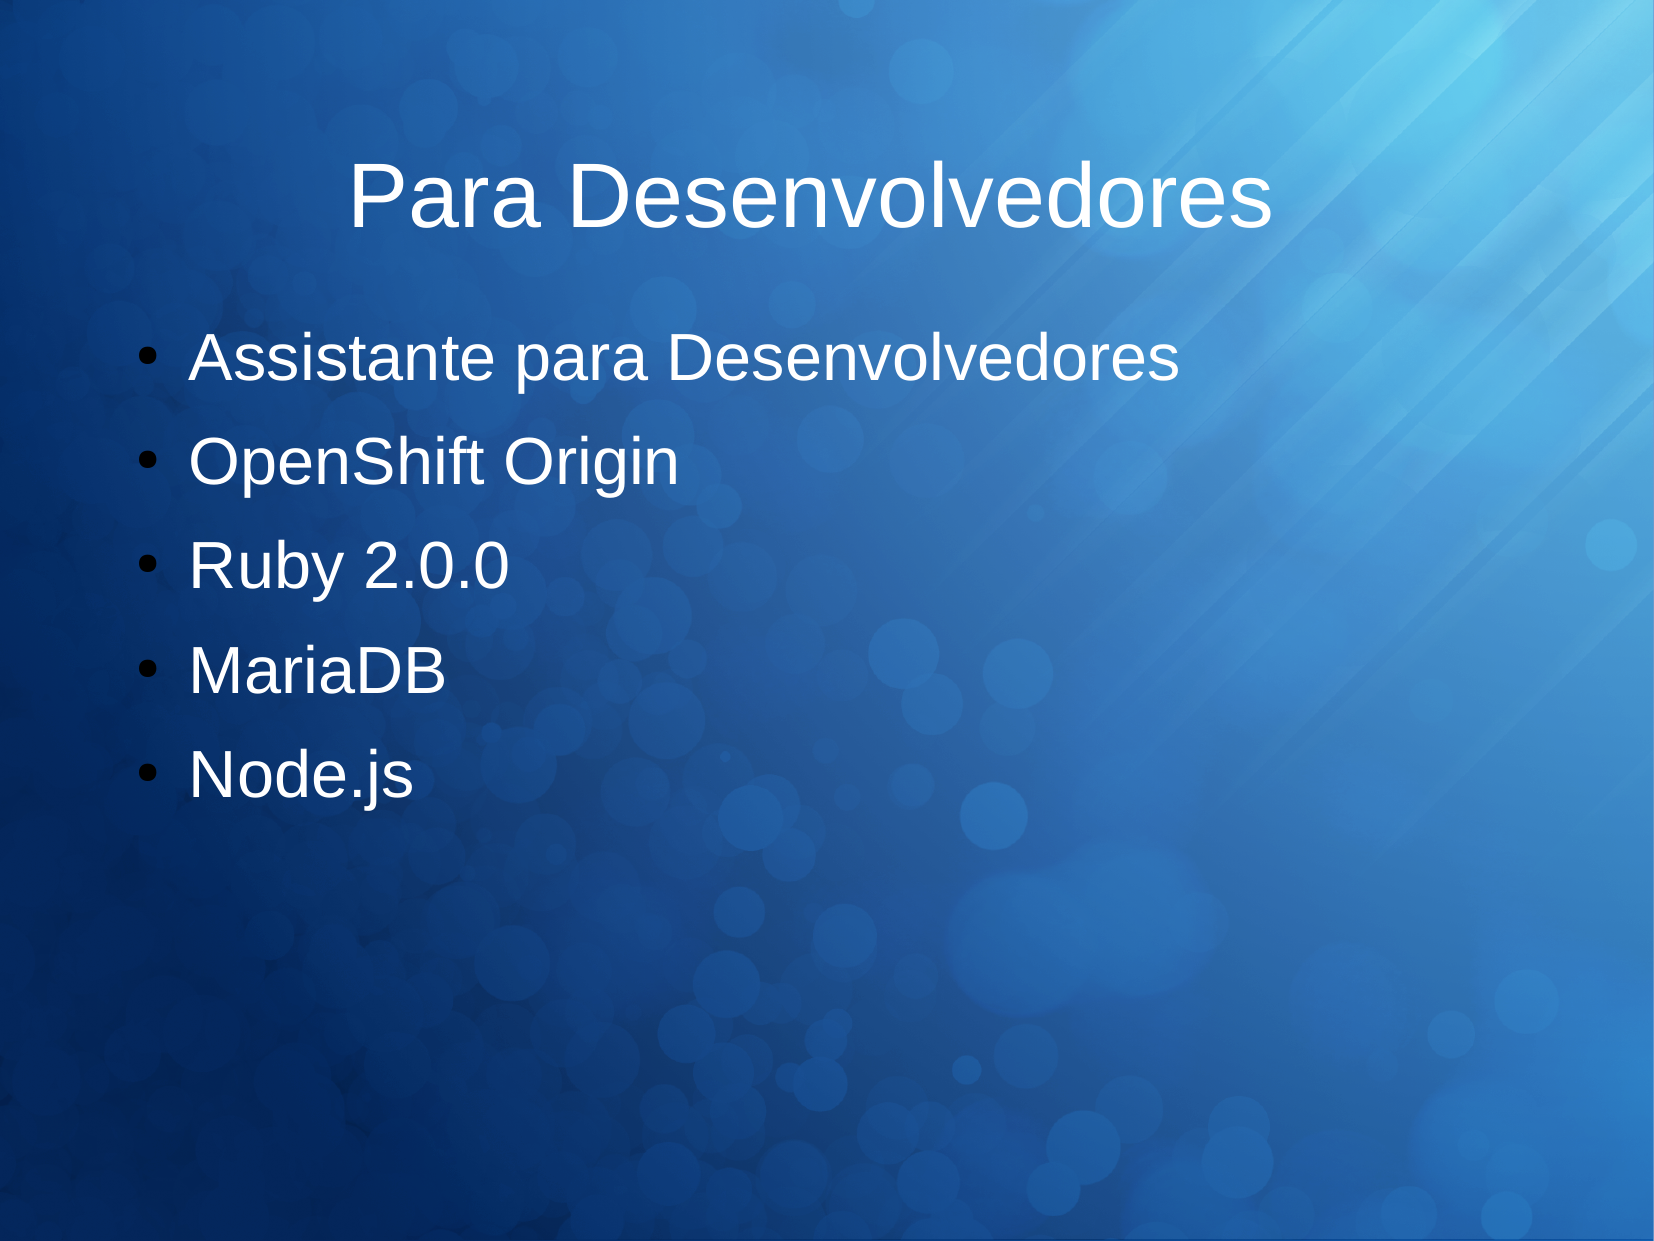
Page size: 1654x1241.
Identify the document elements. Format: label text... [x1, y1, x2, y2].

title Para Desenvolvedores [118, 119, 1506, 273]
list Assistante para Desenvolvedores OpenShift Origin Ruby 2.0.0 MariaDB Node.js [118, 319, 1571, 931]
picture [0, 0, 1654, 1241]
